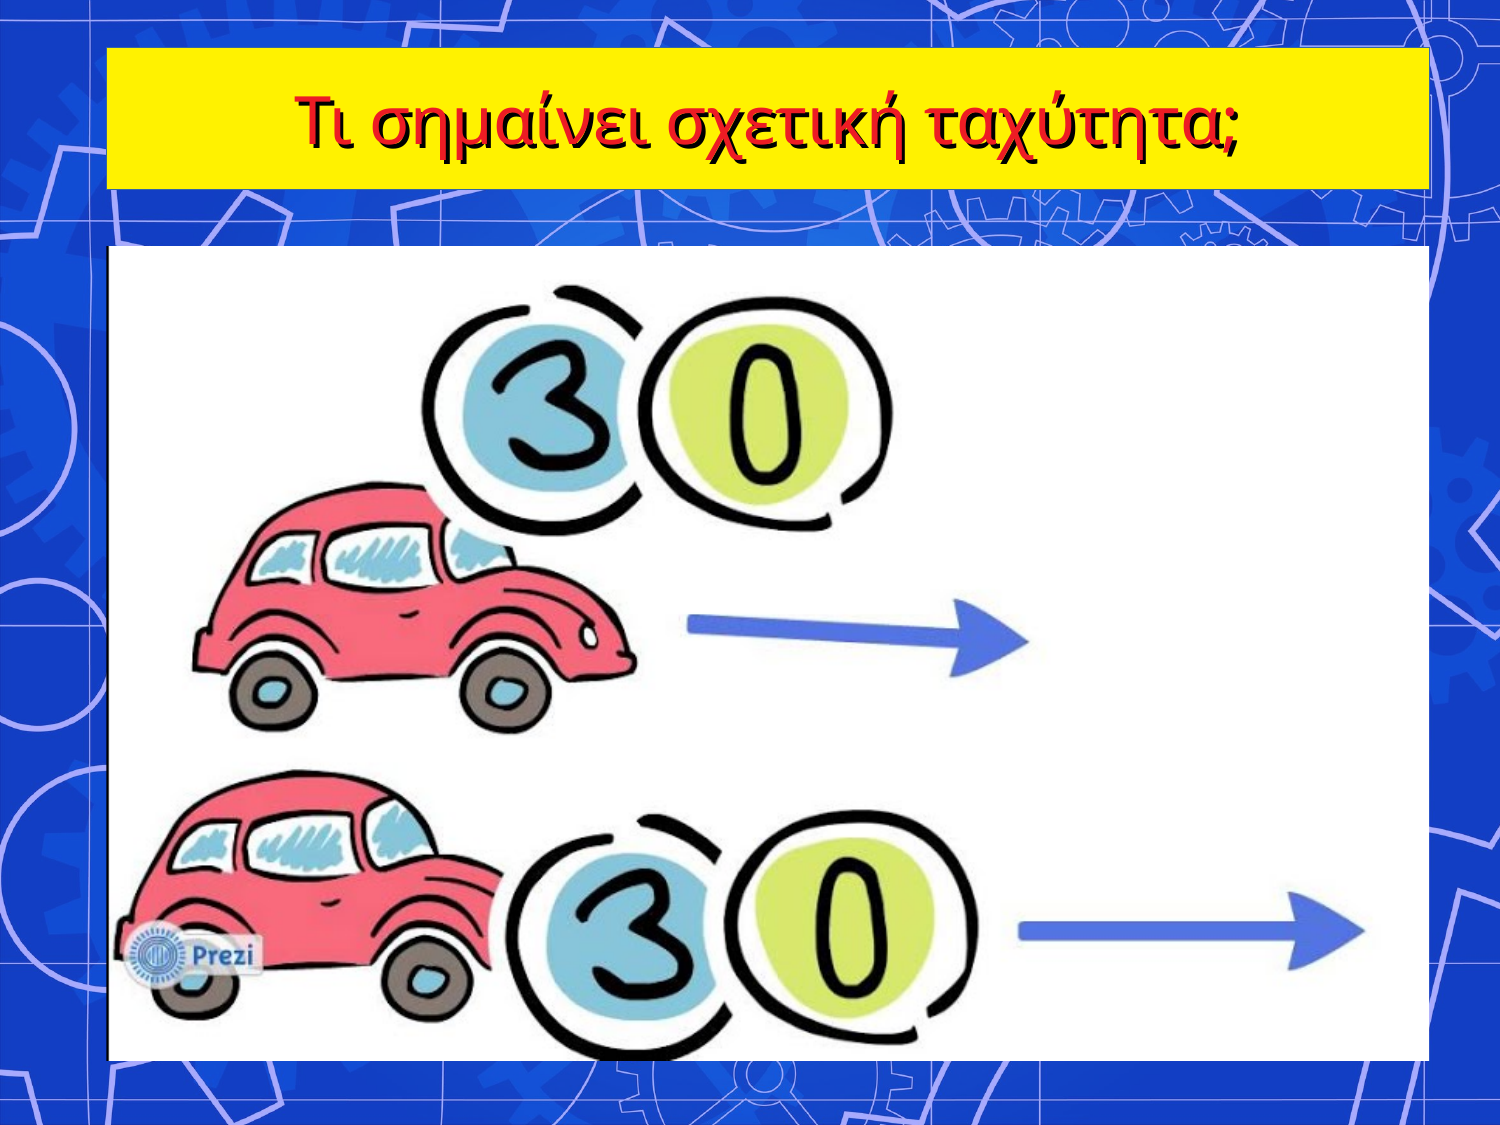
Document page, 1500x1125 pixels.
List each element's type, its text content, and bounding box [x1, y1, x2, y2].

text_box Τι σημαίνει σχετική ταχύτητα; [106, 47, 1430, 190]
picture [106, 246, 1430, 1082]
